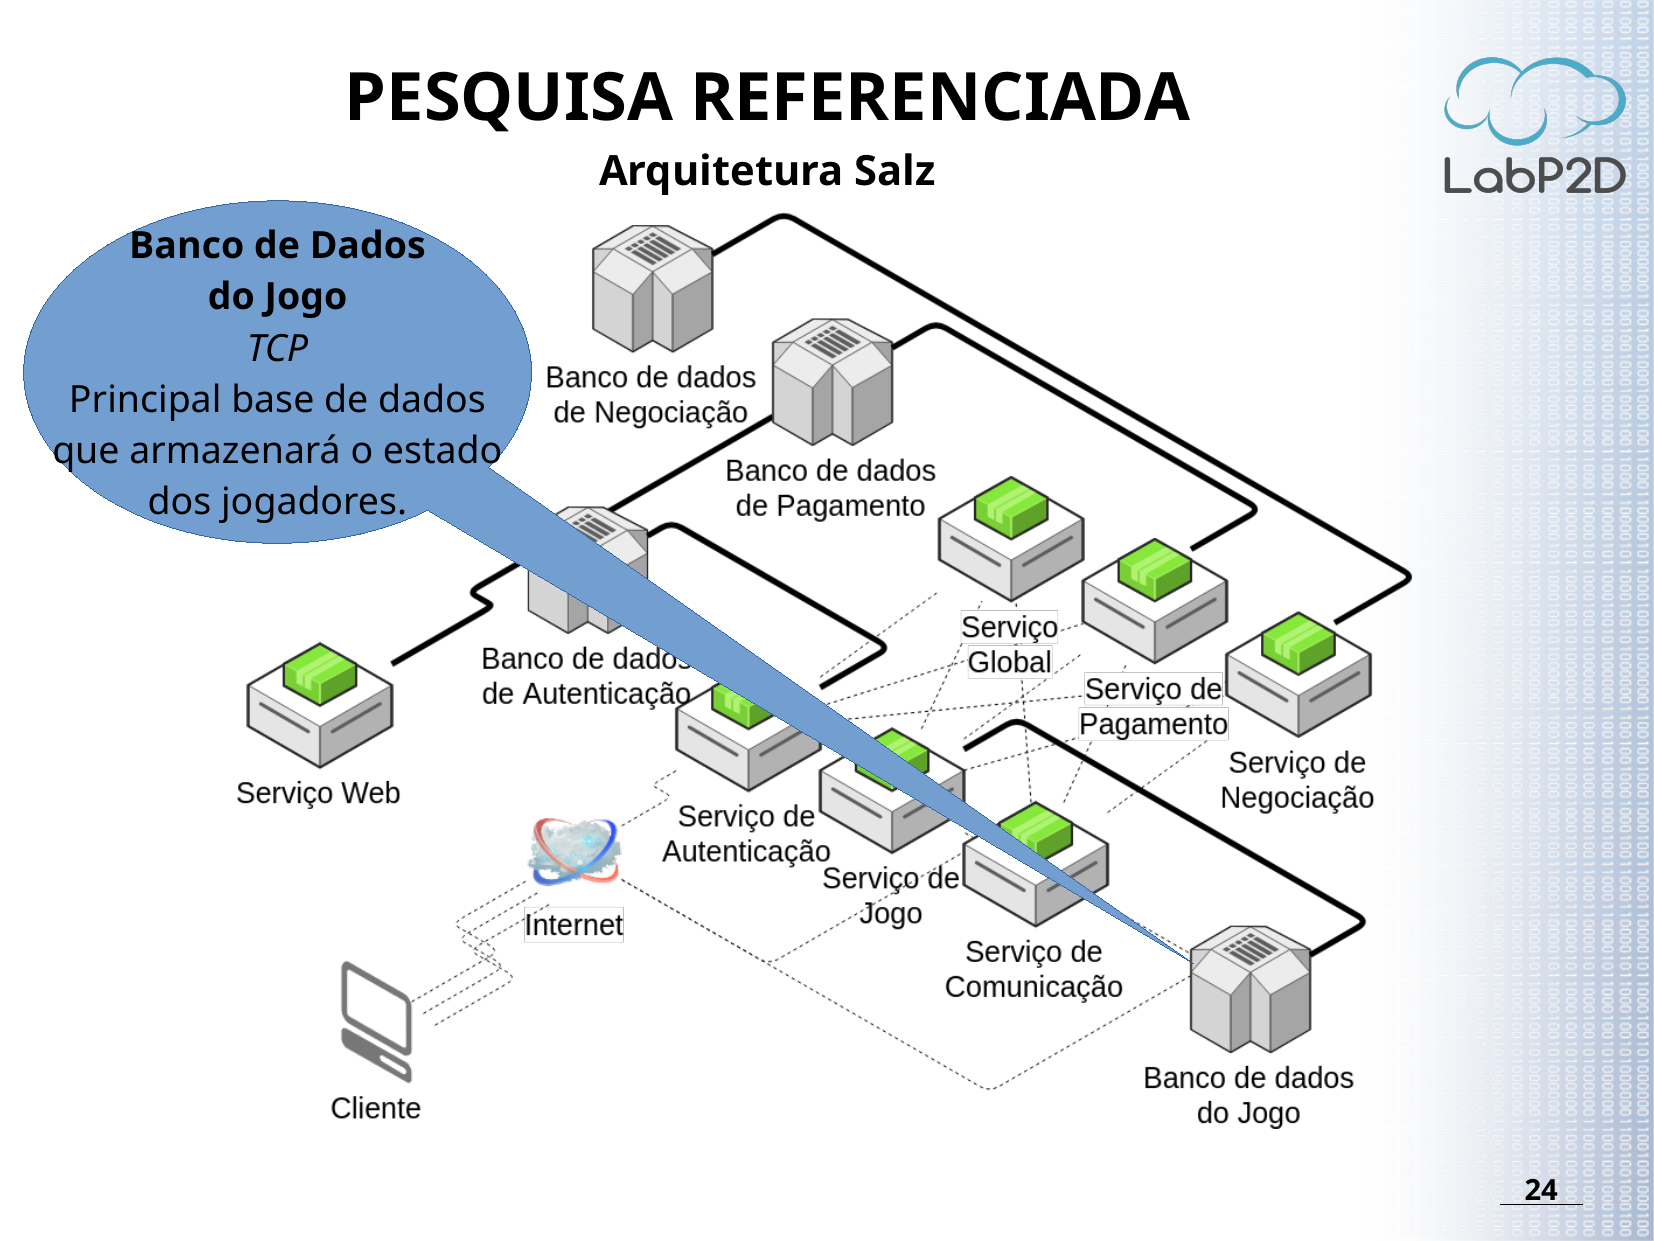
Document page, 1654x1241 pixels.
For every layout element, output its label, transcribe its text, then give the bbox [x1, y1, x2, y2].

picture [236, 1, 1654, 1240]
text_box Banco de Dados do Jogo TCP Principal base de dados que armazenará o estado dos jogadores. [23, 200, 1194, 964]
title PESQUISA REFERENCIADA Arquitetura Salz [82, 19, 1453, 227]
